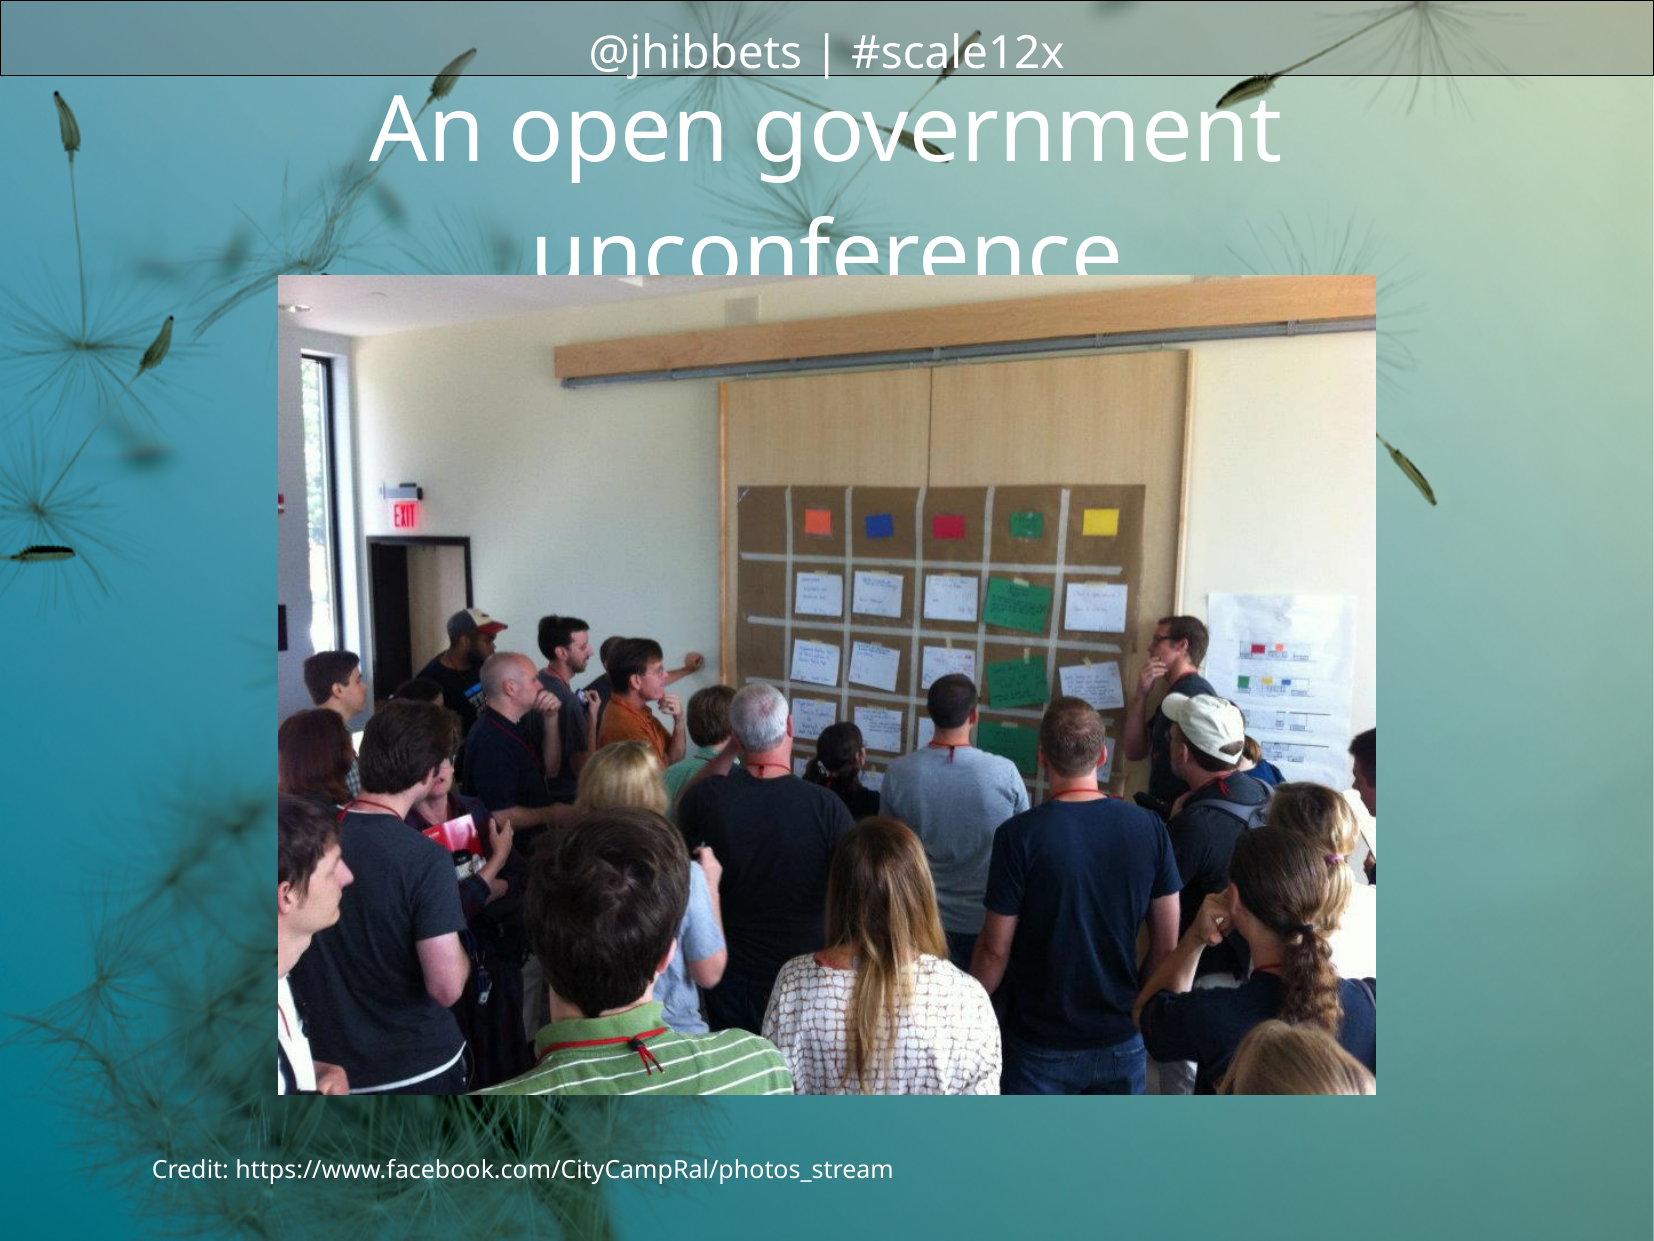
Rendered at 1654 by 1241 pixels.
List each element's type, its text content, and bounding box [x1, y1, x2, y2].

title An open government unconference [82, 84, 1571, 292]
picture [0, 76, 1654, 1241]
text_box Credit: https://www.facebook.com/CityCampRal/photos_stream [137, 1144, 922, 1188]
